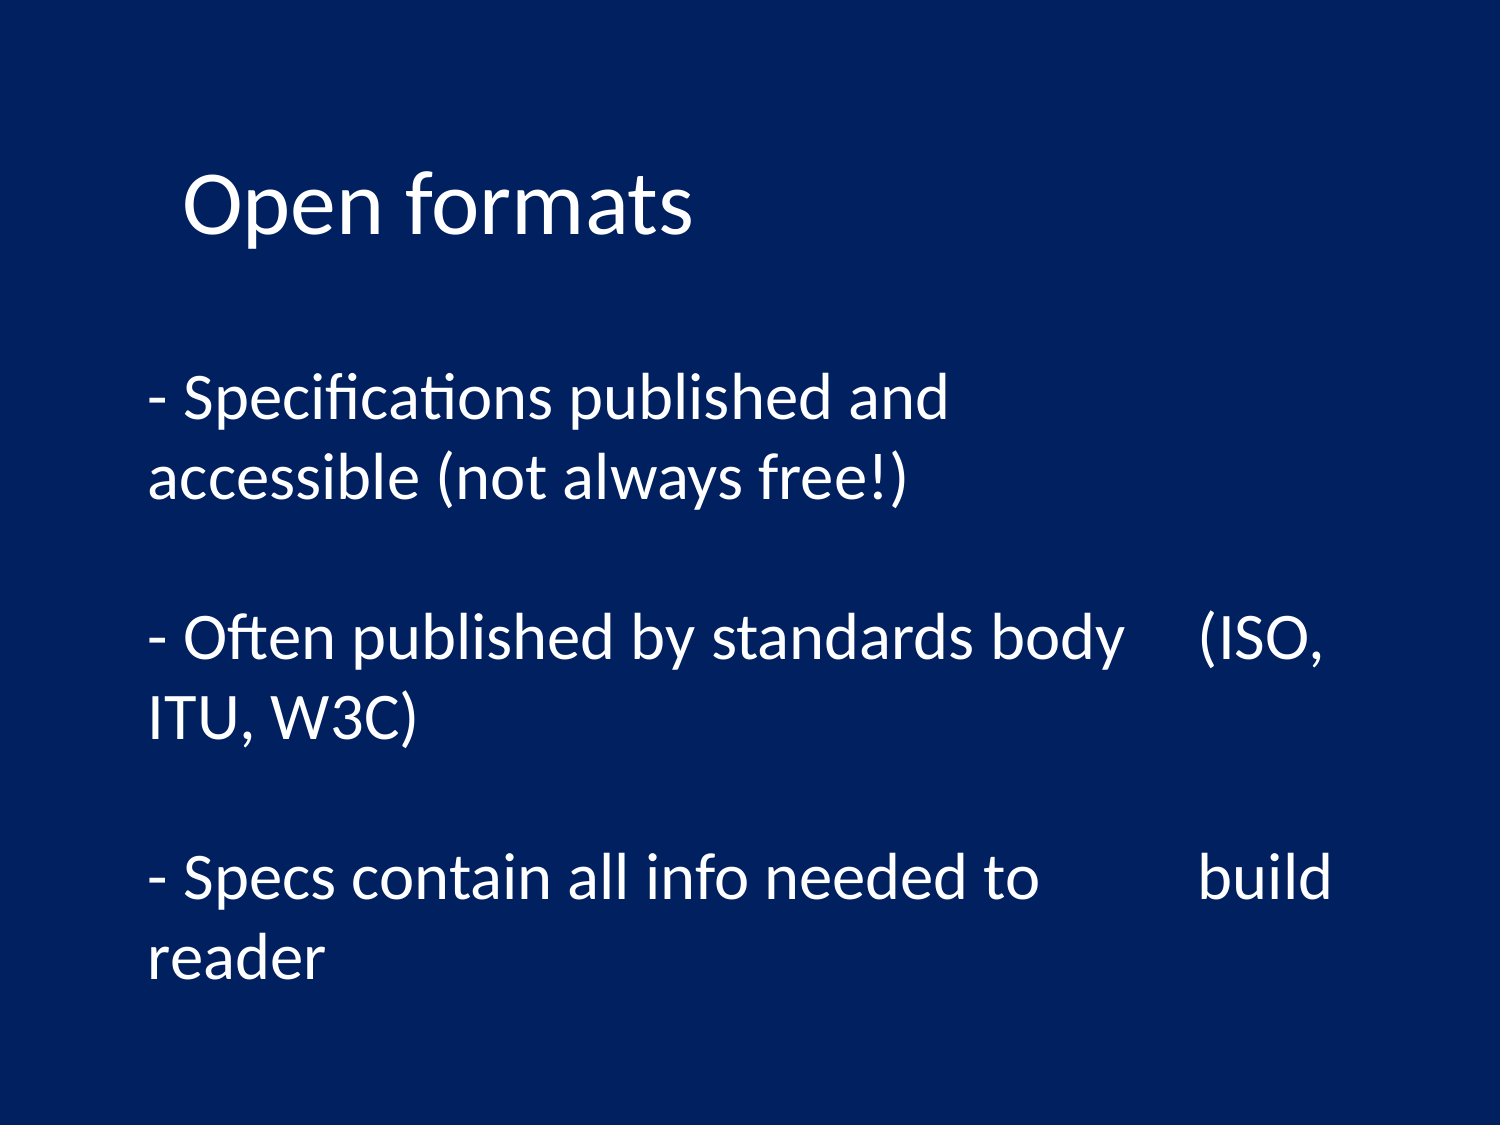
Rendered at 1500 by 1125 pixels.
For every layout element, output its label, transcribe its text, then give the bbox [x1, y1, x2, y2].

text_box - Specifications published and accessible (not always free!) - Often published by standards body (ISO, ITU, W3C) - Specs contain all info needed to build reader [97, 255, 1429, 1081]
text_box Open formats [167, 135, 926, 255]
